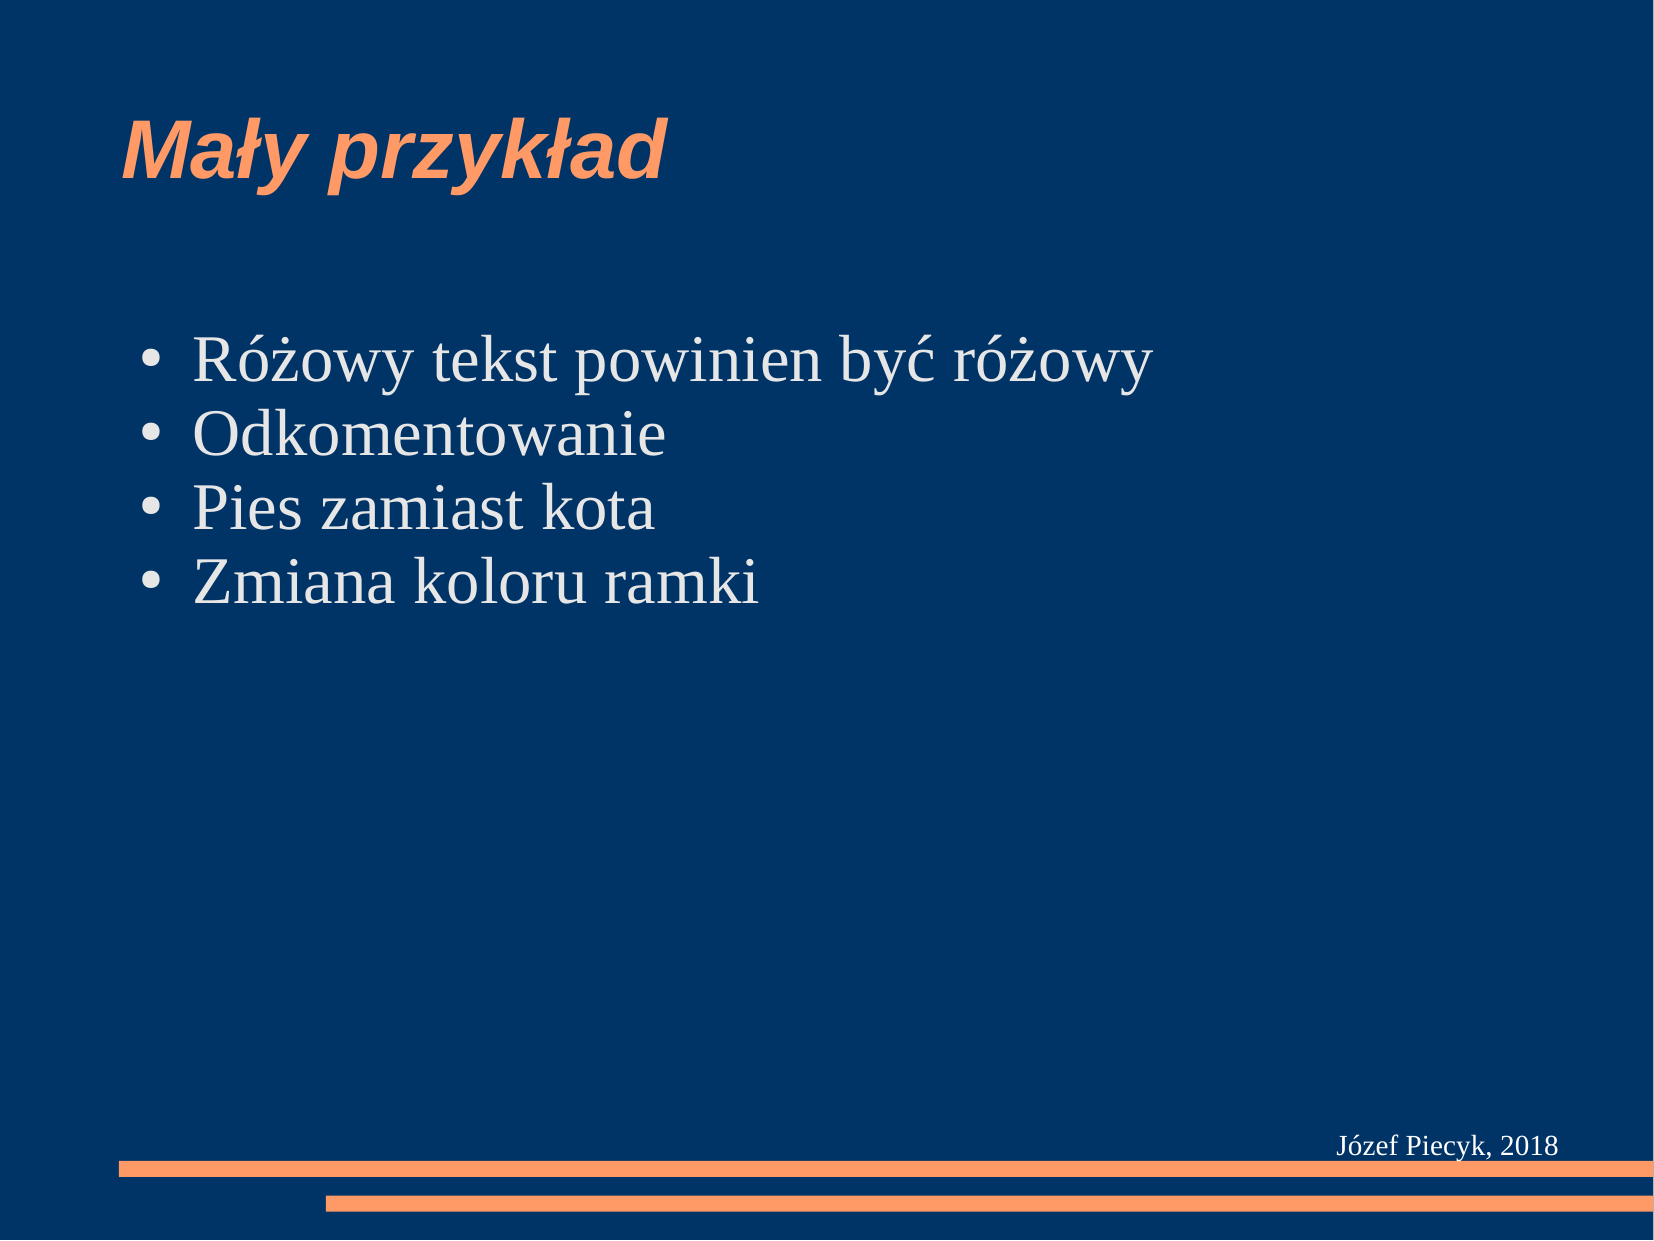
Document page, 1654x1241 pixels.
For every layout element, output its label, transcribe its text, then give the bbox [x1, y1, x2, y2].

list Różowy tekst powinien być różowy Odkomentowanie Pies zamiast kota Zmiana koloru ramki [121, 322, 1561, 1132]
title Mały przykład [121, 46, 1534, 254]
